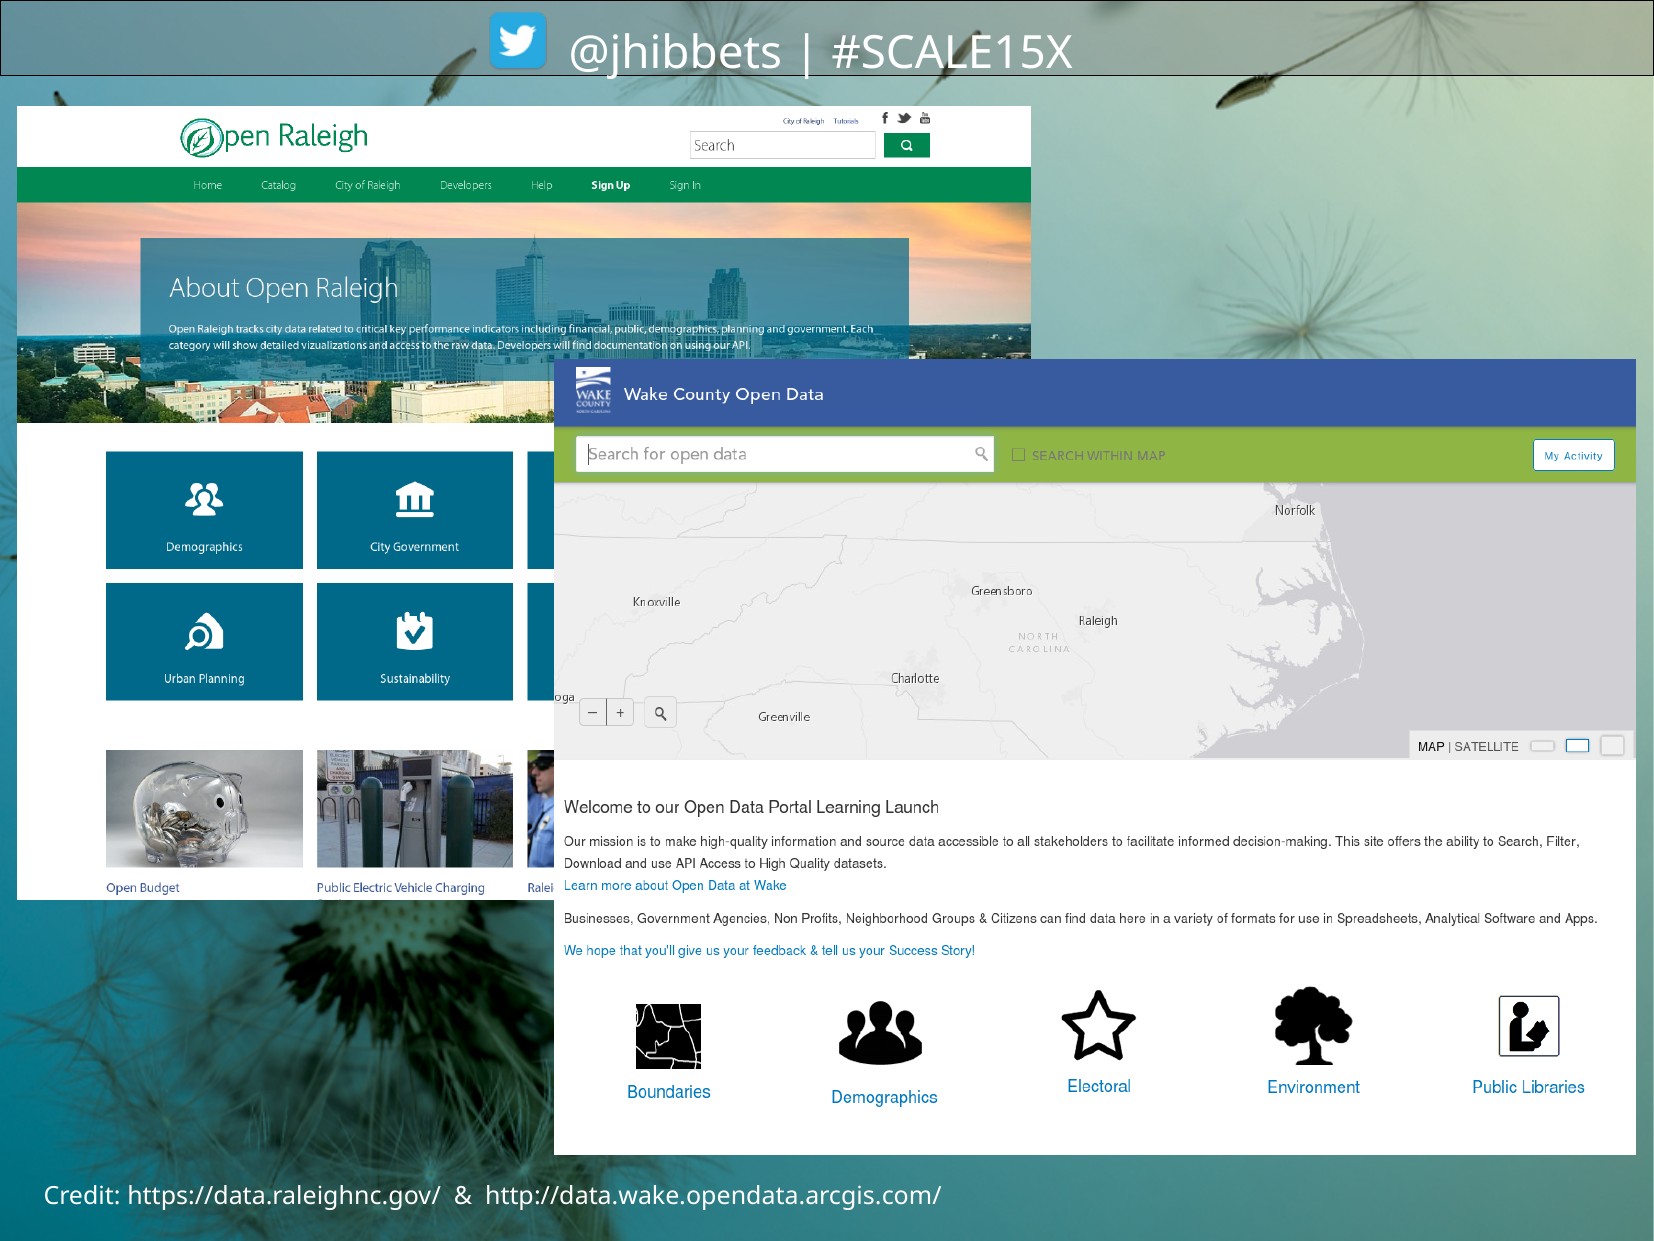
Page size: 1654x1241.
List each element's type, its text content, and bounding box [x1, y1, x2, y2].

text_box Credit: https://data.raleighnc.gov/ & http://data.wake.opendata.arcgis.com/ [28, 1170, 964, 1210]
picture [488, 11, 549, 72]
picture [0, 76, 1654, 1241]
